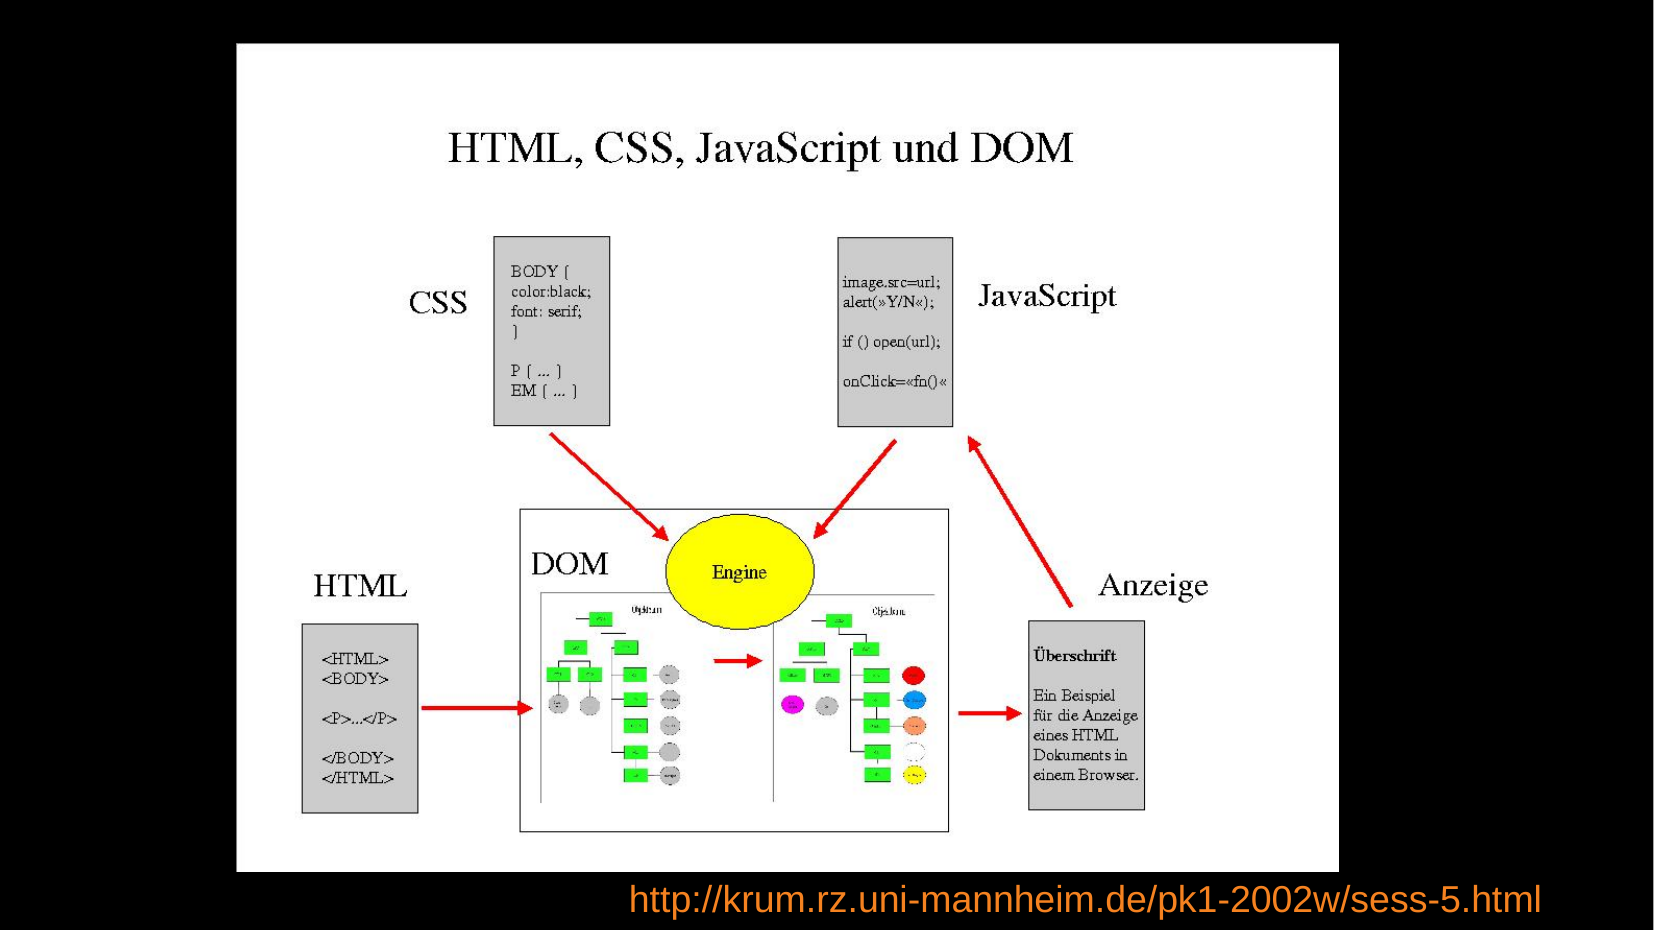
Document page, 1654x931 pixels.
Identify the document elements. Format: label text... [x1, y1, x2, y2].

text_box http://krum.rz.uni-mannheim.de/pk1-2002w/sess-5.html [614, 871, 1607, 931]
picture [236, 43, 1339, 872]
